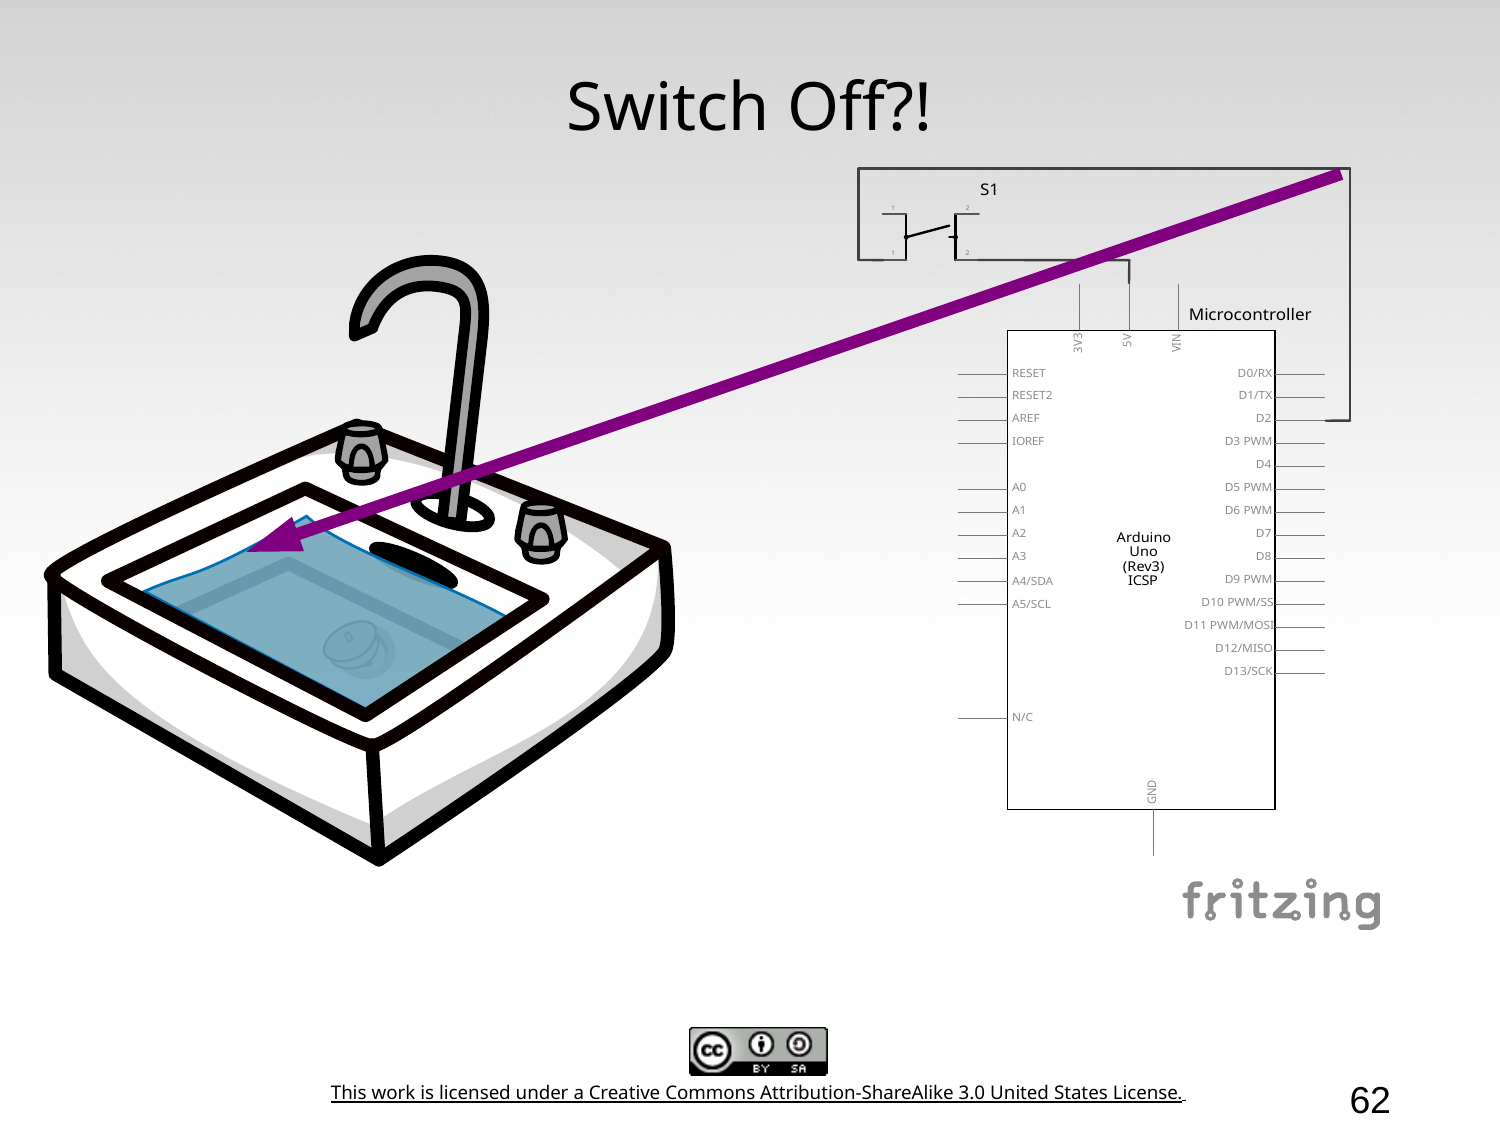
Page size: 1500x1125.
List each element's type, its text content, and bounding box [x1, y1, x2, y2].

picture [0, 0, 1500, 1125]
title Switch Off?! [112, 49, 1388, 238]
